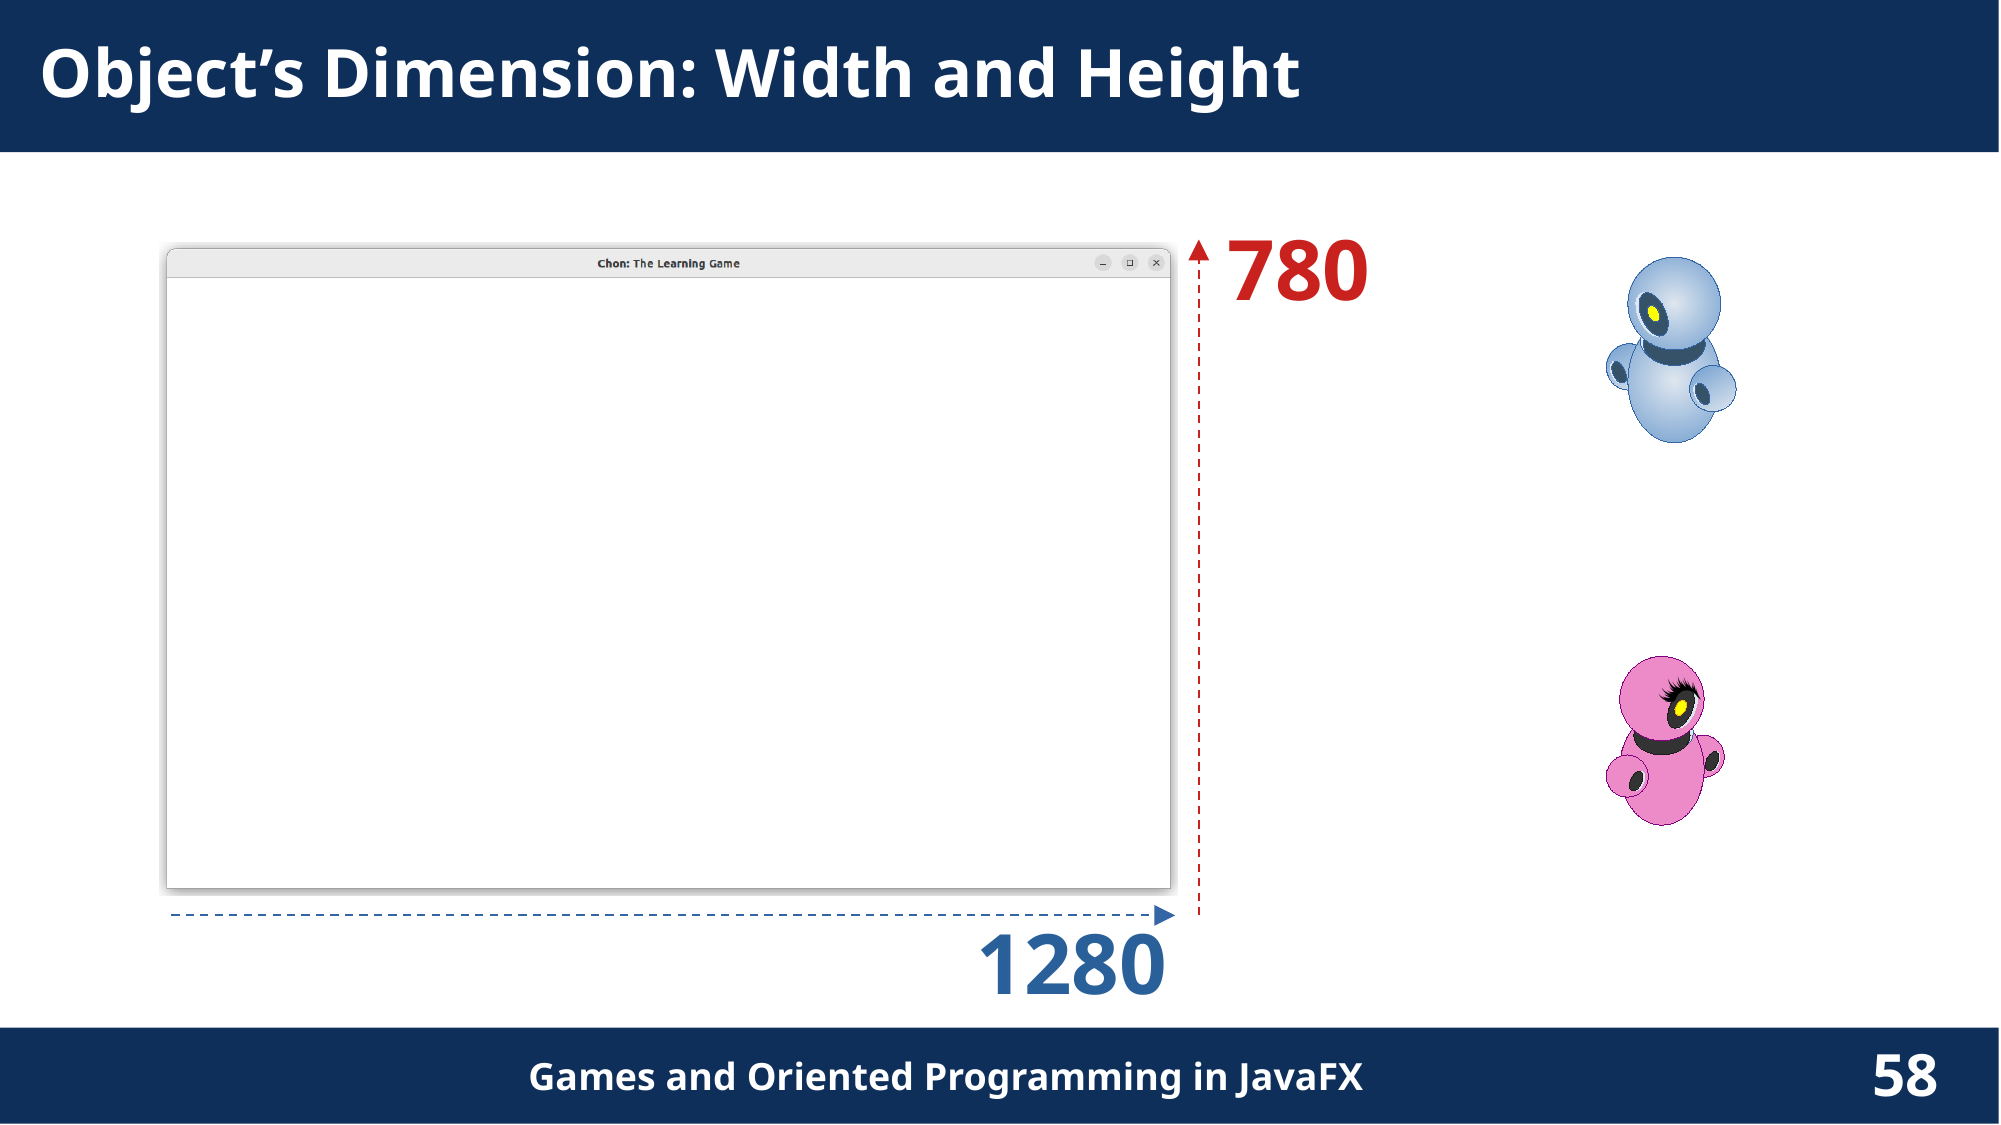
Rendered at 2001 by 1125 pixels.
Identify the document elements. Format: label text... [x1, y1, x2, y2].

text_box Object’s Dimension: Width and Height [25, 23, 1999, 119]
text_box [1606, 257, 1737, 443]
picture [1658, 676, 1703, 702]
text_box [1606, 656, 1725, 826]
picture [159, 242, 1178, 897]
text_box 1280 [938, 903, 1205, 1019]
text_box 780 [1204, 210, 1394, 325]
